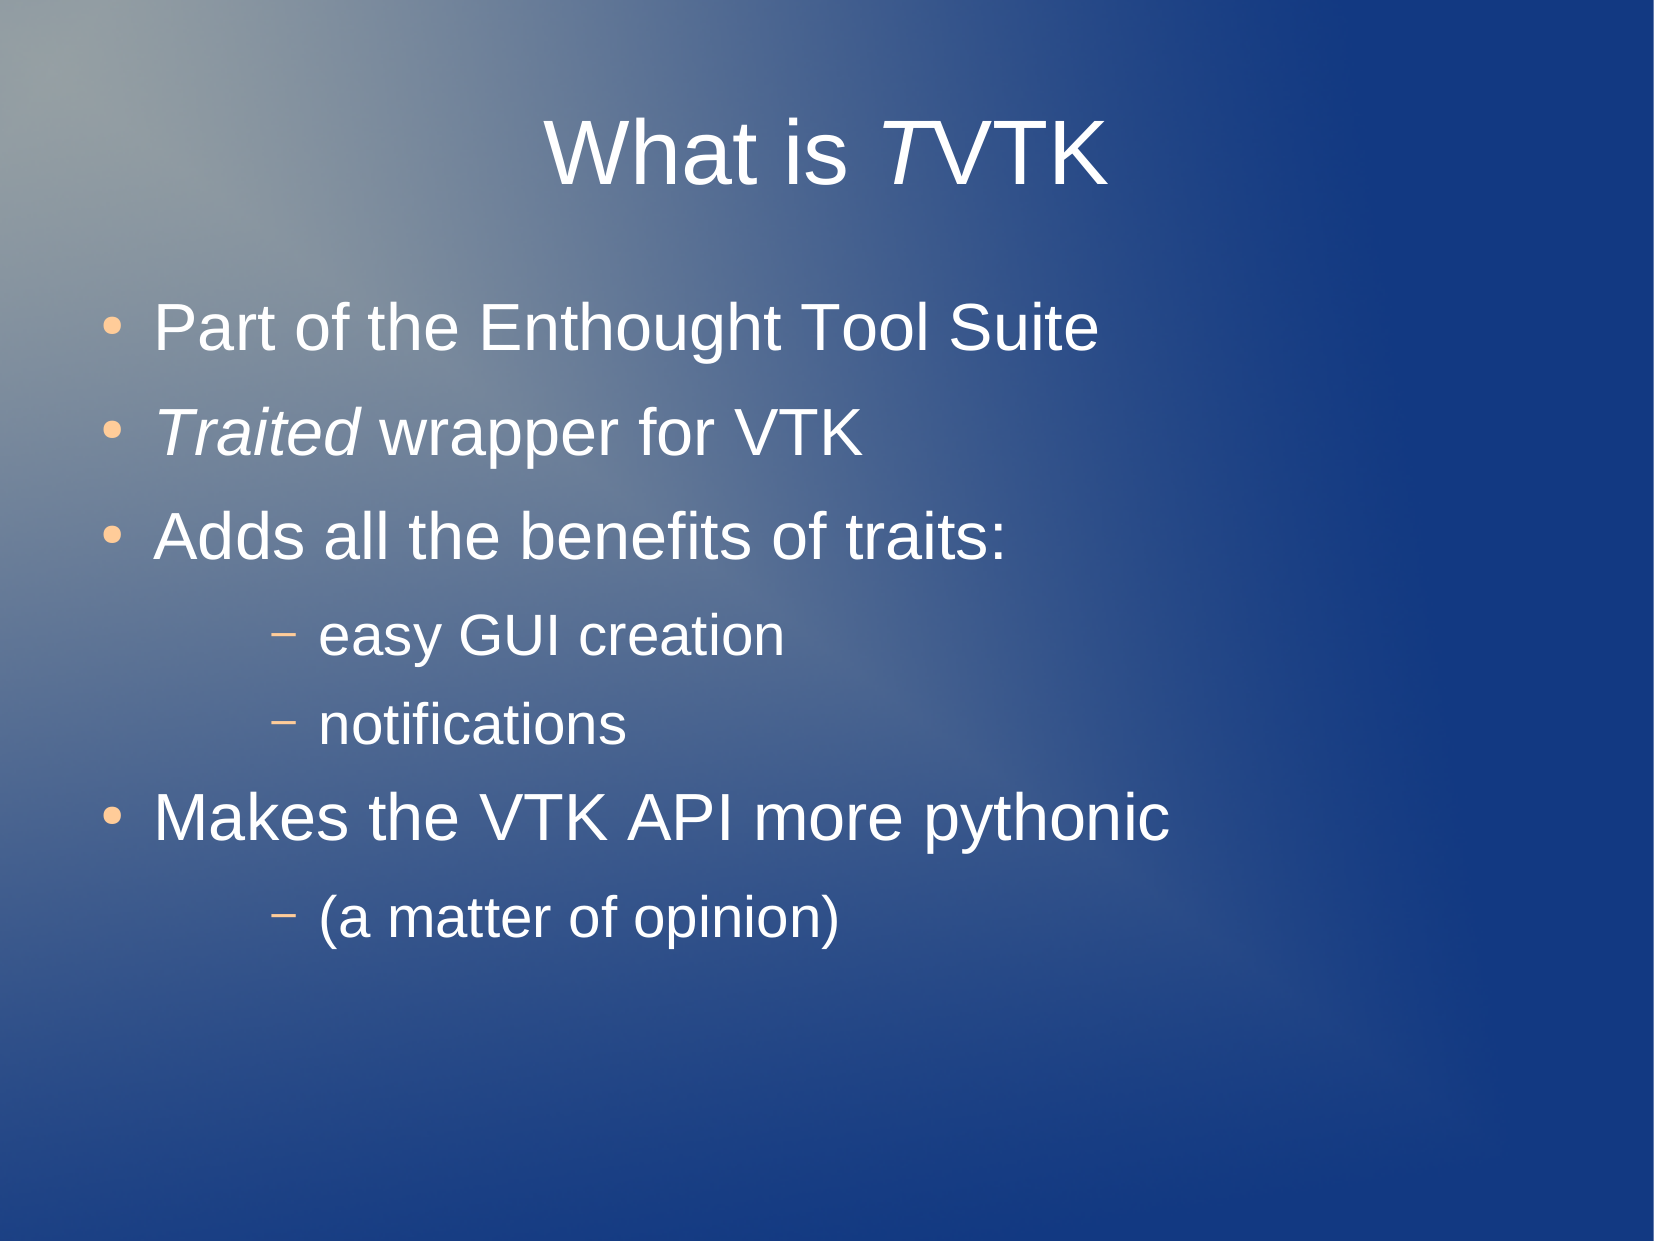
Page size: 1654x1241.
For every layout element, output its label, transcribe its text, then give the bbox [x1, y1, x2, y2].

picture [0, 0, 1654, 1241]
list Part of the Enthought Tool Suite Traited wrapper for VTK Adds all the benefits of traits: easy GUI creation notifications Makes the VTK API more pythonic (a matter of opinion) [82, 290, 1571, 1094]
title What is TVTK [82, 56, 1571, 250]
